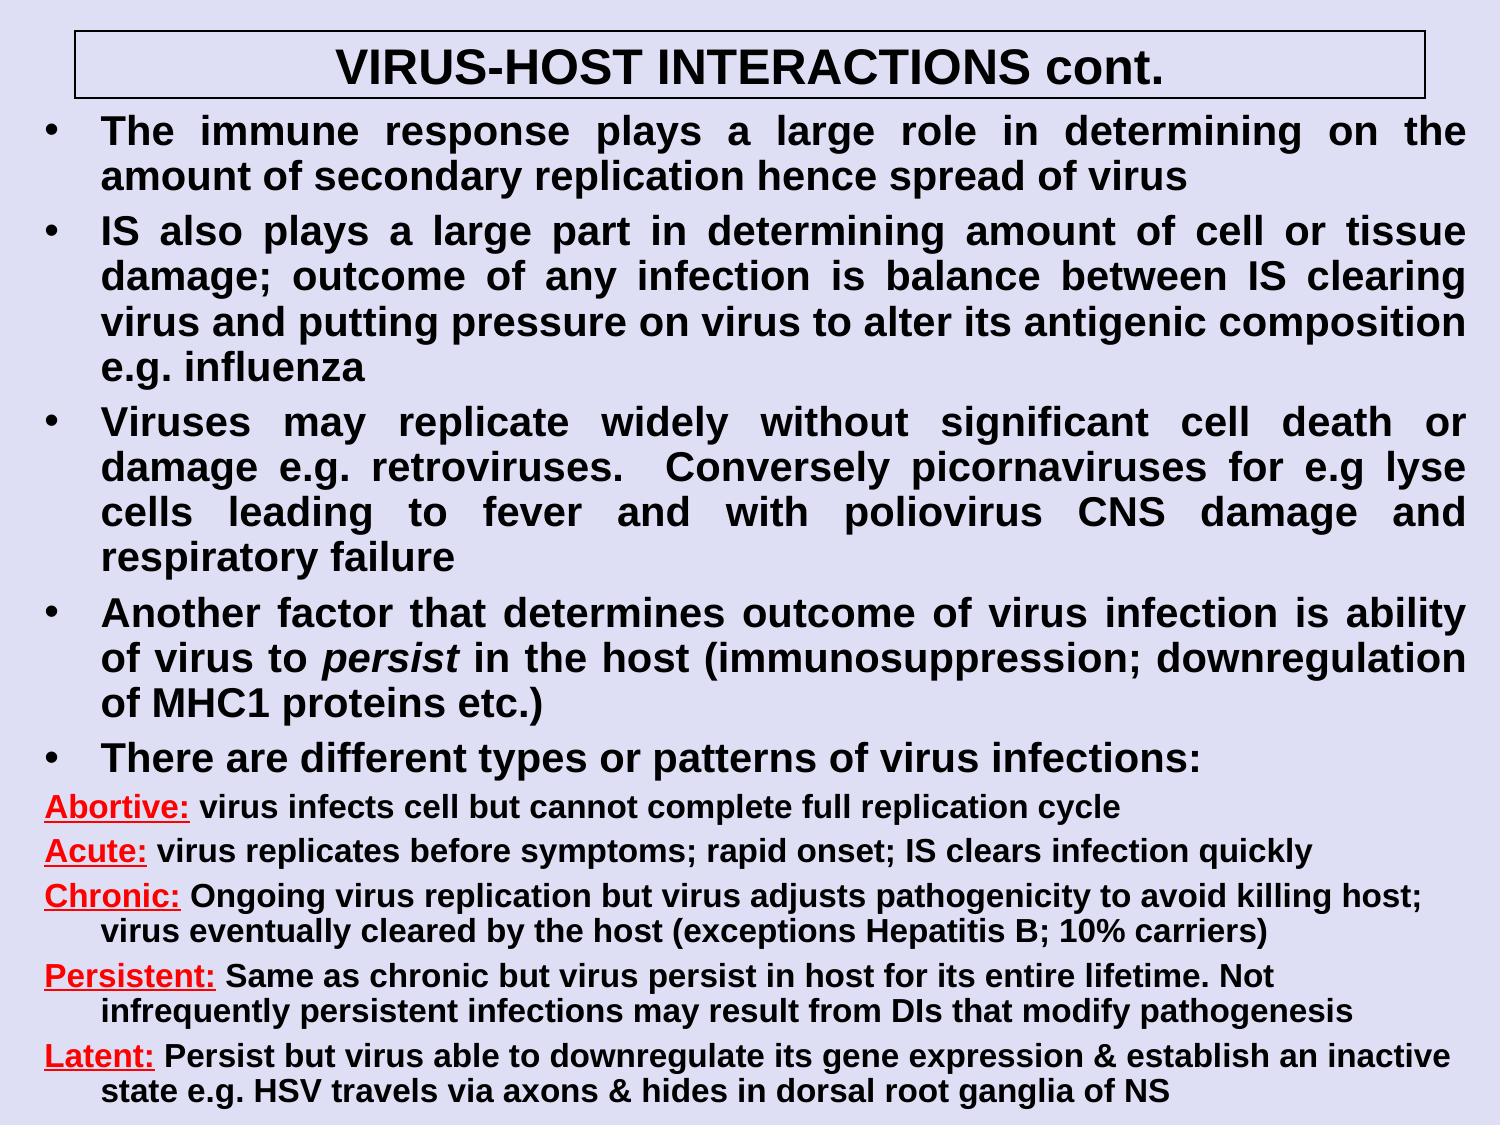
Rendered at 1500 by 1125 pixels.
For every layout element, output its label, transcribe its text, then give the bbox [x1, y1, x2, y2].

list The immune response plays a large role in determining on the amount of secondary replication hence spread of virus IS also plays a large part in determining amount of cell or tissue damage; outcome of any infection is balance between IS clearing virus and putting pressure on virus to alter its antigenic composition e.g. influenza Viruses may replicate widely without significant cell death or damage e.g. retroviruses. Conversely picornaviruses for e.g lyse cells leading to fever and with poliovirus CNS damage and respiratory failure Another factor that determines outcome of virus infection is ability of virus to persist in the host (immunosuppression; downregulation of MHC1 proteins etc.) There are different types or patterns of virus infections: Abortive: virus infects cell but cannot complete full replication cycle Acute: virus replicates before symptoms; rapid onset; IS clears infection quickly Chronic: Ongoing virus replication but virus adjusts pathogenicity to avoid killing host; virus eventually cleared by the host (exceptions Hepatitis B; 10% carriers) Persistent: Same as chronic but virus persist in host for its entire lifetime. Not infrequently persistent infections may result from DIs that modify pathogenesis Latent: Persist but virus able to downregulate its gene expression & establish an inactive state e.g. HSV travels via axons & hides in dorsal root ganglia of NS [29, 101, 1483, 1125]
title VIRUS-HOST INTERACTIONS cont. [75, 31, 1426, 99]
